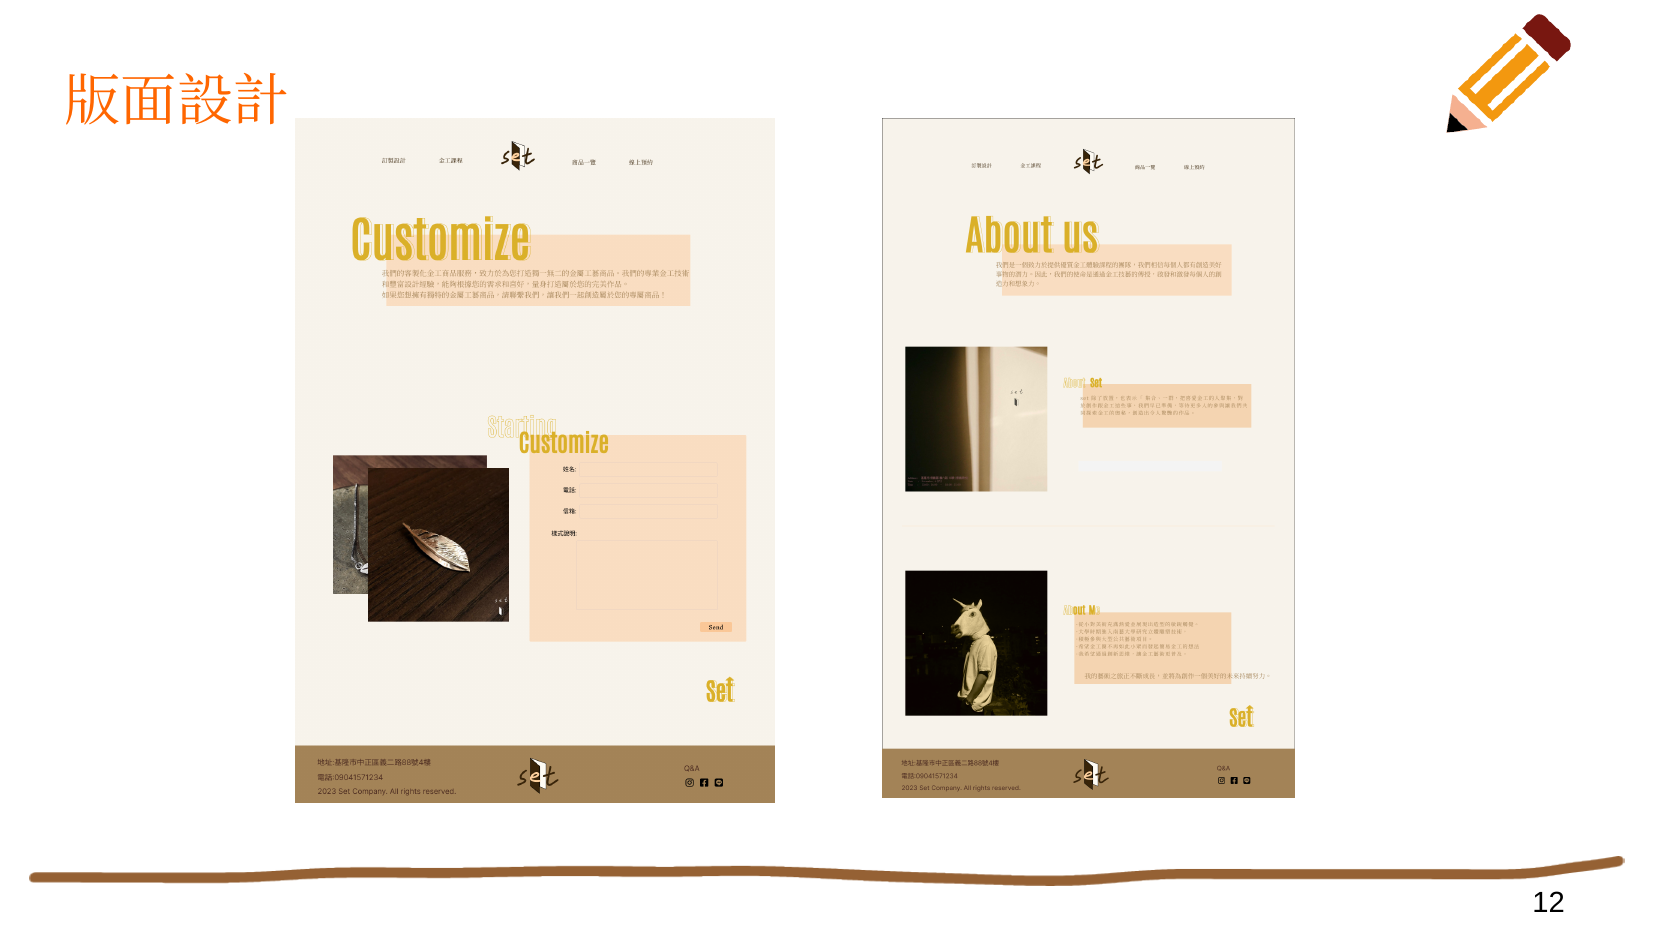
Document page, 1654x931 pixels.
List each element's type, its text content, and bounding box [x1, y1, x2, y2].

picture [295, 118, 775, 803]
picture [1446, 14, 1571, 133]
picture [29, 856, 1625, 886]
title 版面設計 [0, 44, 857, 148]
picture [882, 118, 1295, 798]
